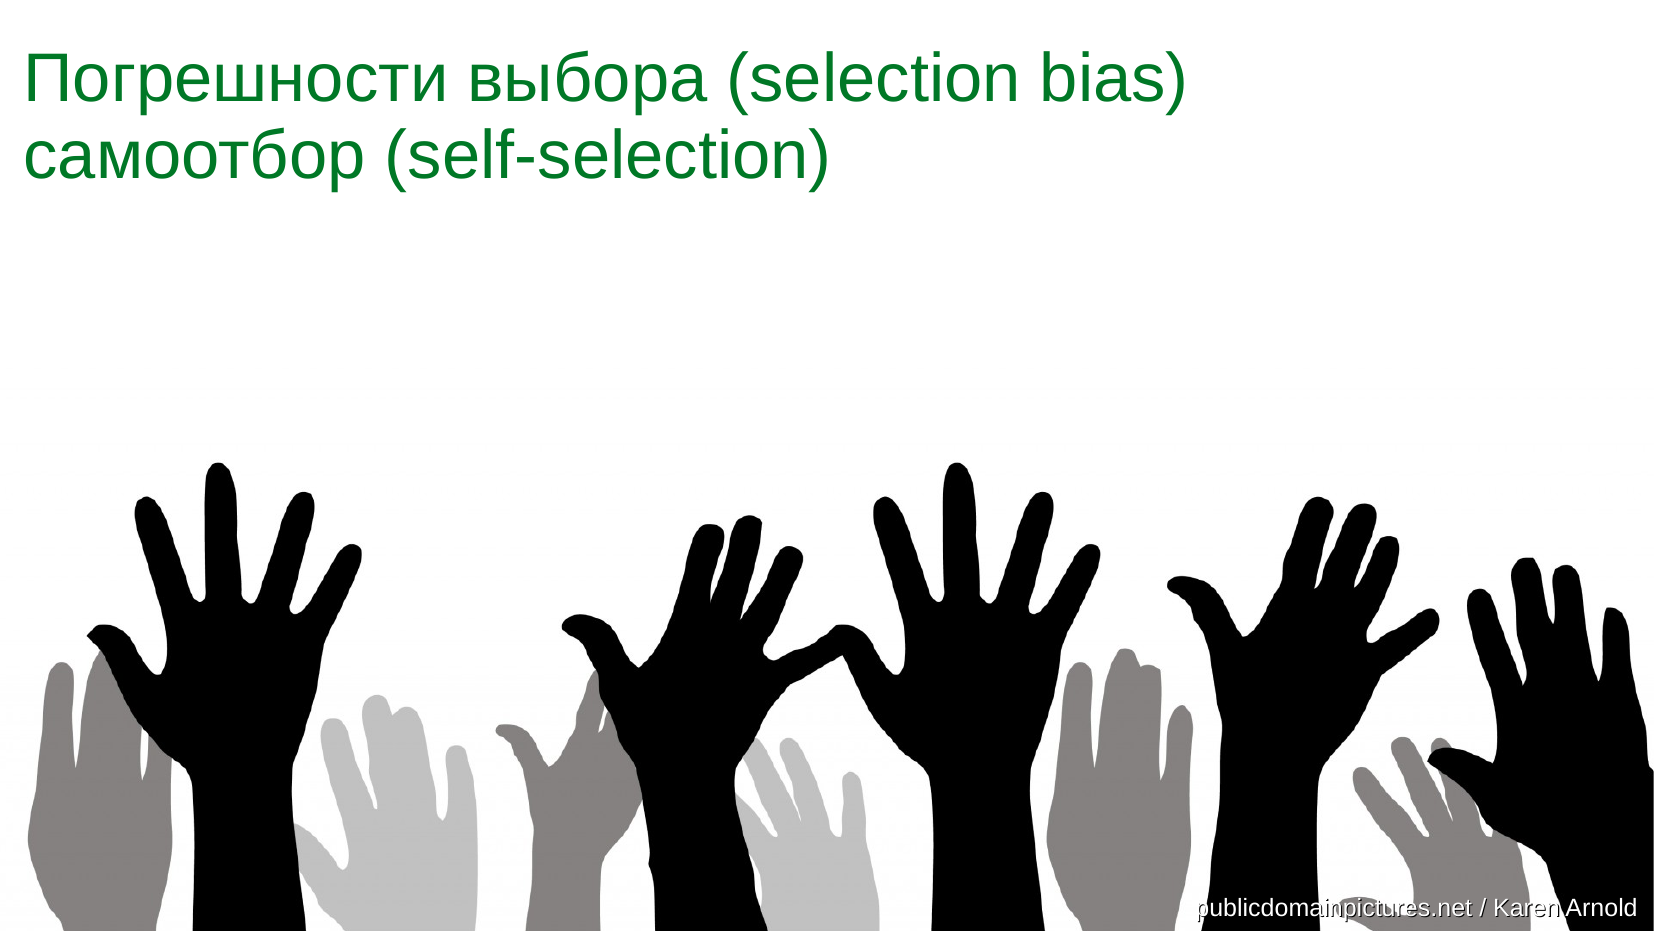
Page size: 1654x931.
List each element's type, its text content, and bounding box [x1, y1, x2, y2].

picture [0, 362, 1654, 931]
title Погрешности выбора (selection bias) самоотбор (self-selection) [23, 32, 1630, 201]
text_box publicdomainpictures.net / Karen Arnold [855, 885, 1654, 931]
